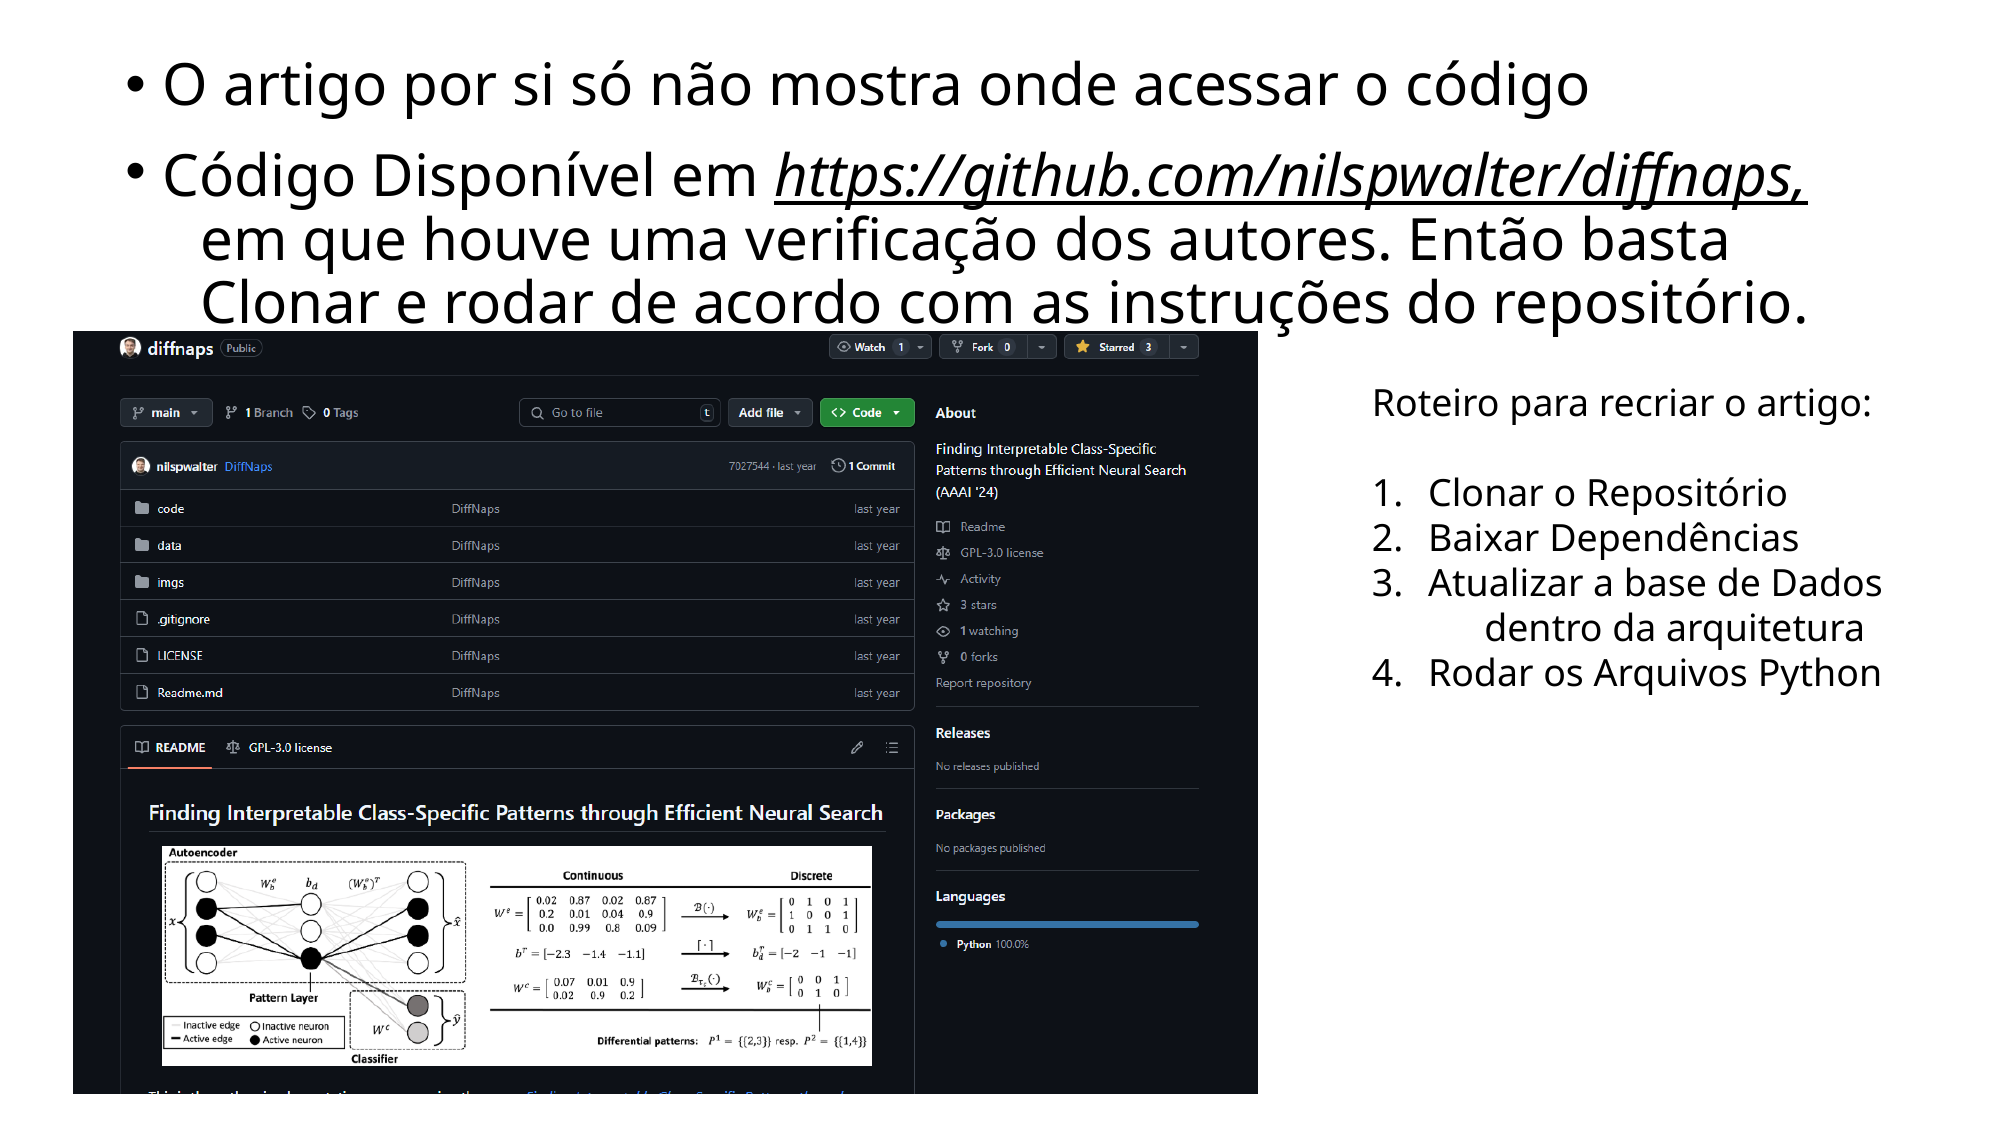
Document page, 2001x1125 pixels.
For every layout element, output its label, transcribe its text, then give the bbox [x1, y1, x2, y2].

picture [73, 331, 1258, 1094]
text_box Roteiro para recriar o artigo: Clonar o Repositório Baixar Dependências Atualizar a base de Dados dentro da arquitetura Rodar os Arquivos Python [1356, 371, 1917, 705]
text_box O artigo por si só não mostra onde acessar o código Código Disponível em https://github.com/nilspwalter/diffnaps, em que houve uma verificação dos autores. Então basta Clonar e rodar de acordo com as instruções do repositório. [110, 48, 1835, 762]
